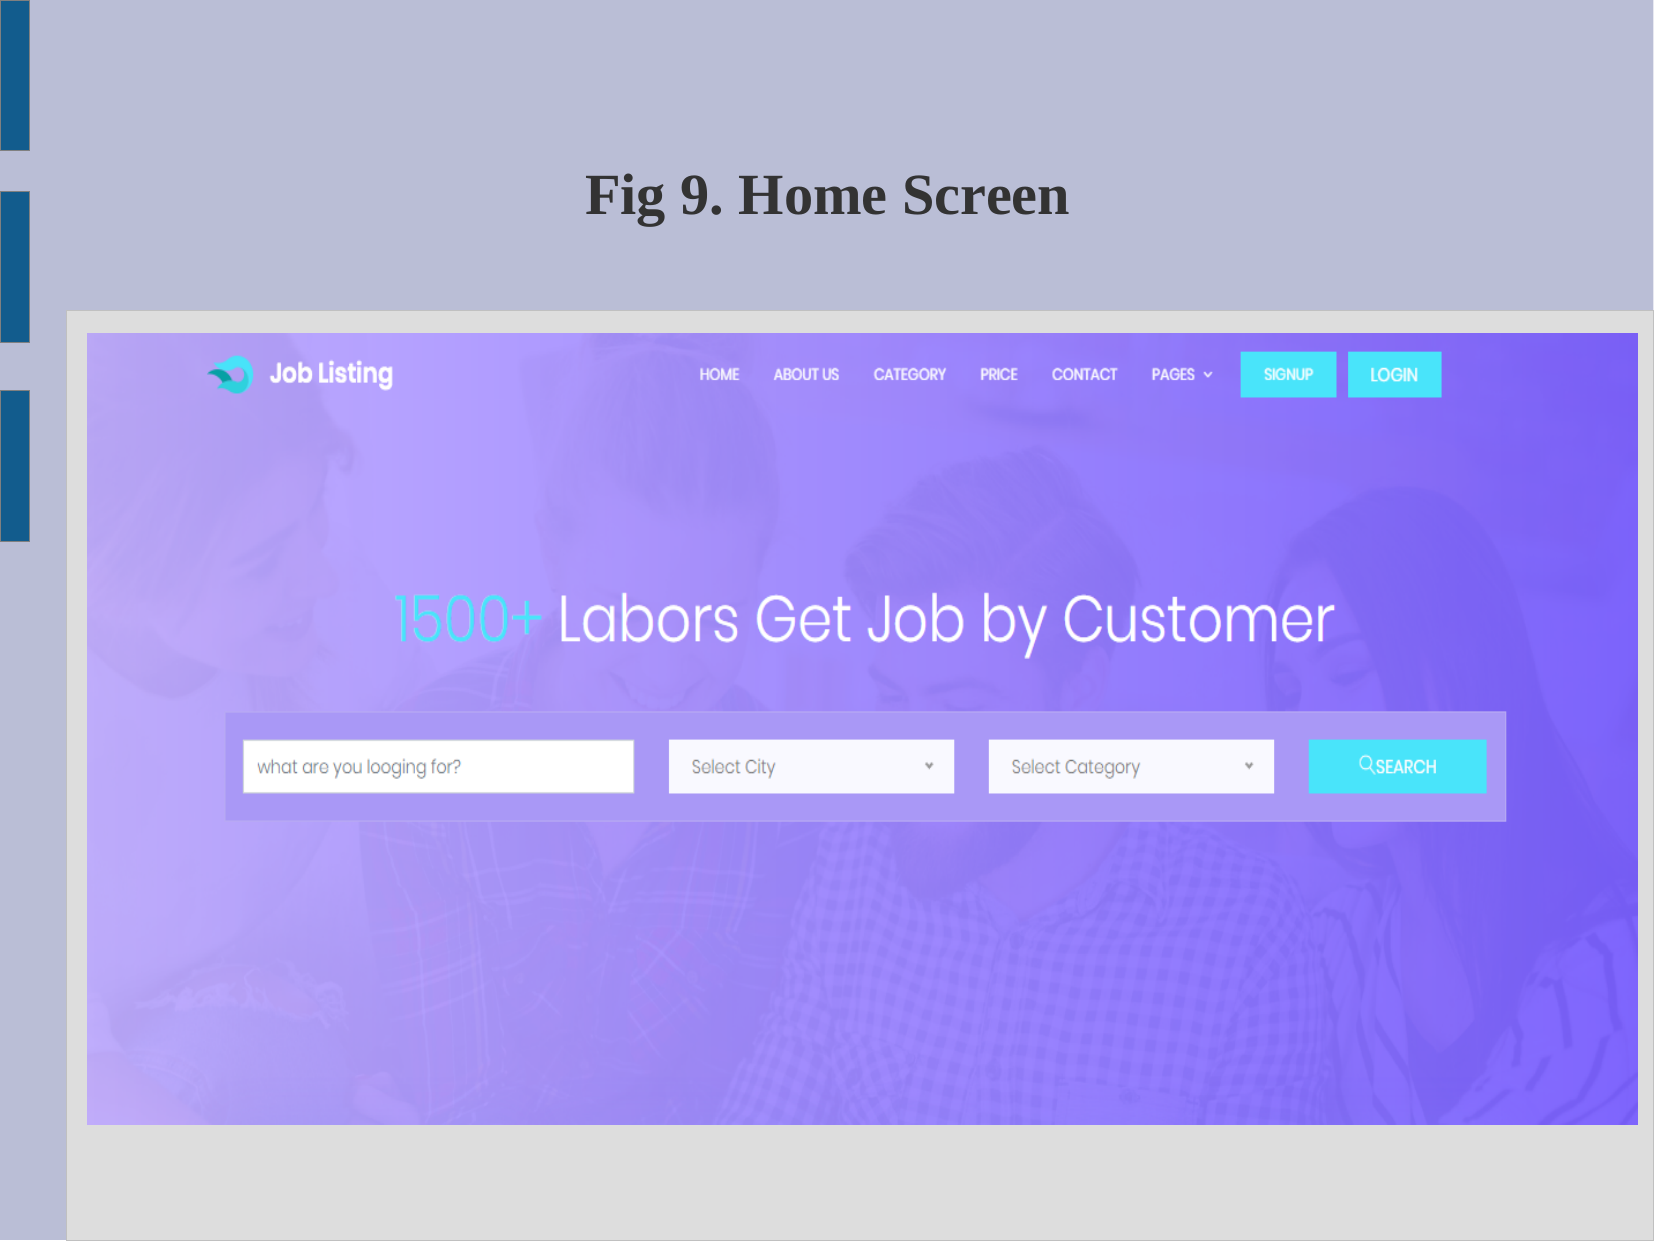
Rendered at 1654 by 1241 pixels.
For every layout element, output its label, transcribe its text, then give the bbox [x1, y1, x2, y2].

title Fig 9. Home Screen [121, 91, 1534, 299]
picture [87, 333, 1638, 1126]
